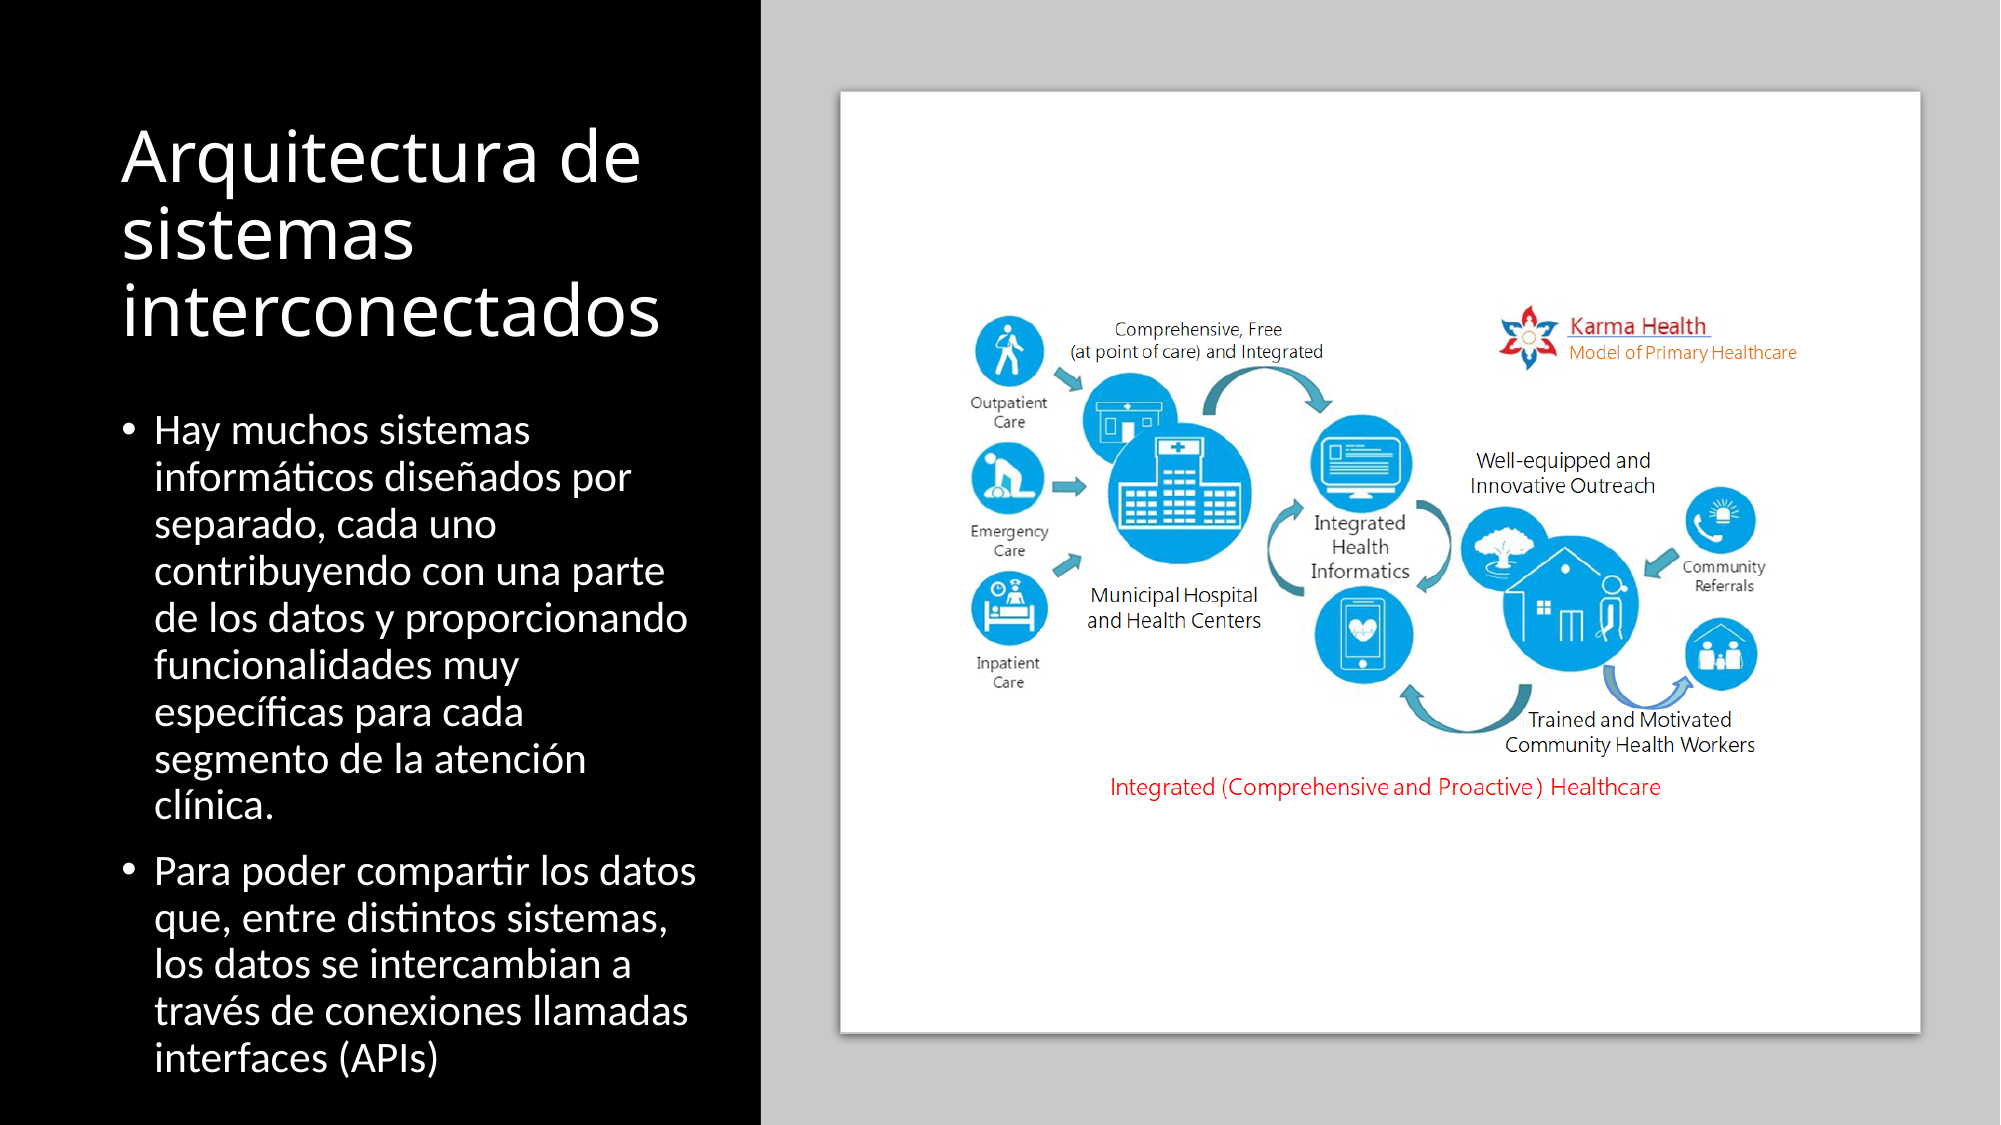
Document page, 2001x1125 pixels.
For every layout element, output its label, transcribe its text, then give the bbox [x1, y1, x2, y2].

picture [886, 269, 1875, 855]
title Arquitectura de sistemas interconectados [106, 103, 682, 370]
list Hay muchos sistemas informáticos diseñados por separado, cada uno contribuyendo con una parte de los datos y proporcionando funcionalidades muy específicas para cada segmento de la atención clínica. Para poder compartir los datos que, entre distintos sistemas, los datos se intercambian a través de conexiones llamadas interfaces (APIs) [106, 399, 715, 1094]
text_box [760, 0, 2000, 1125]
